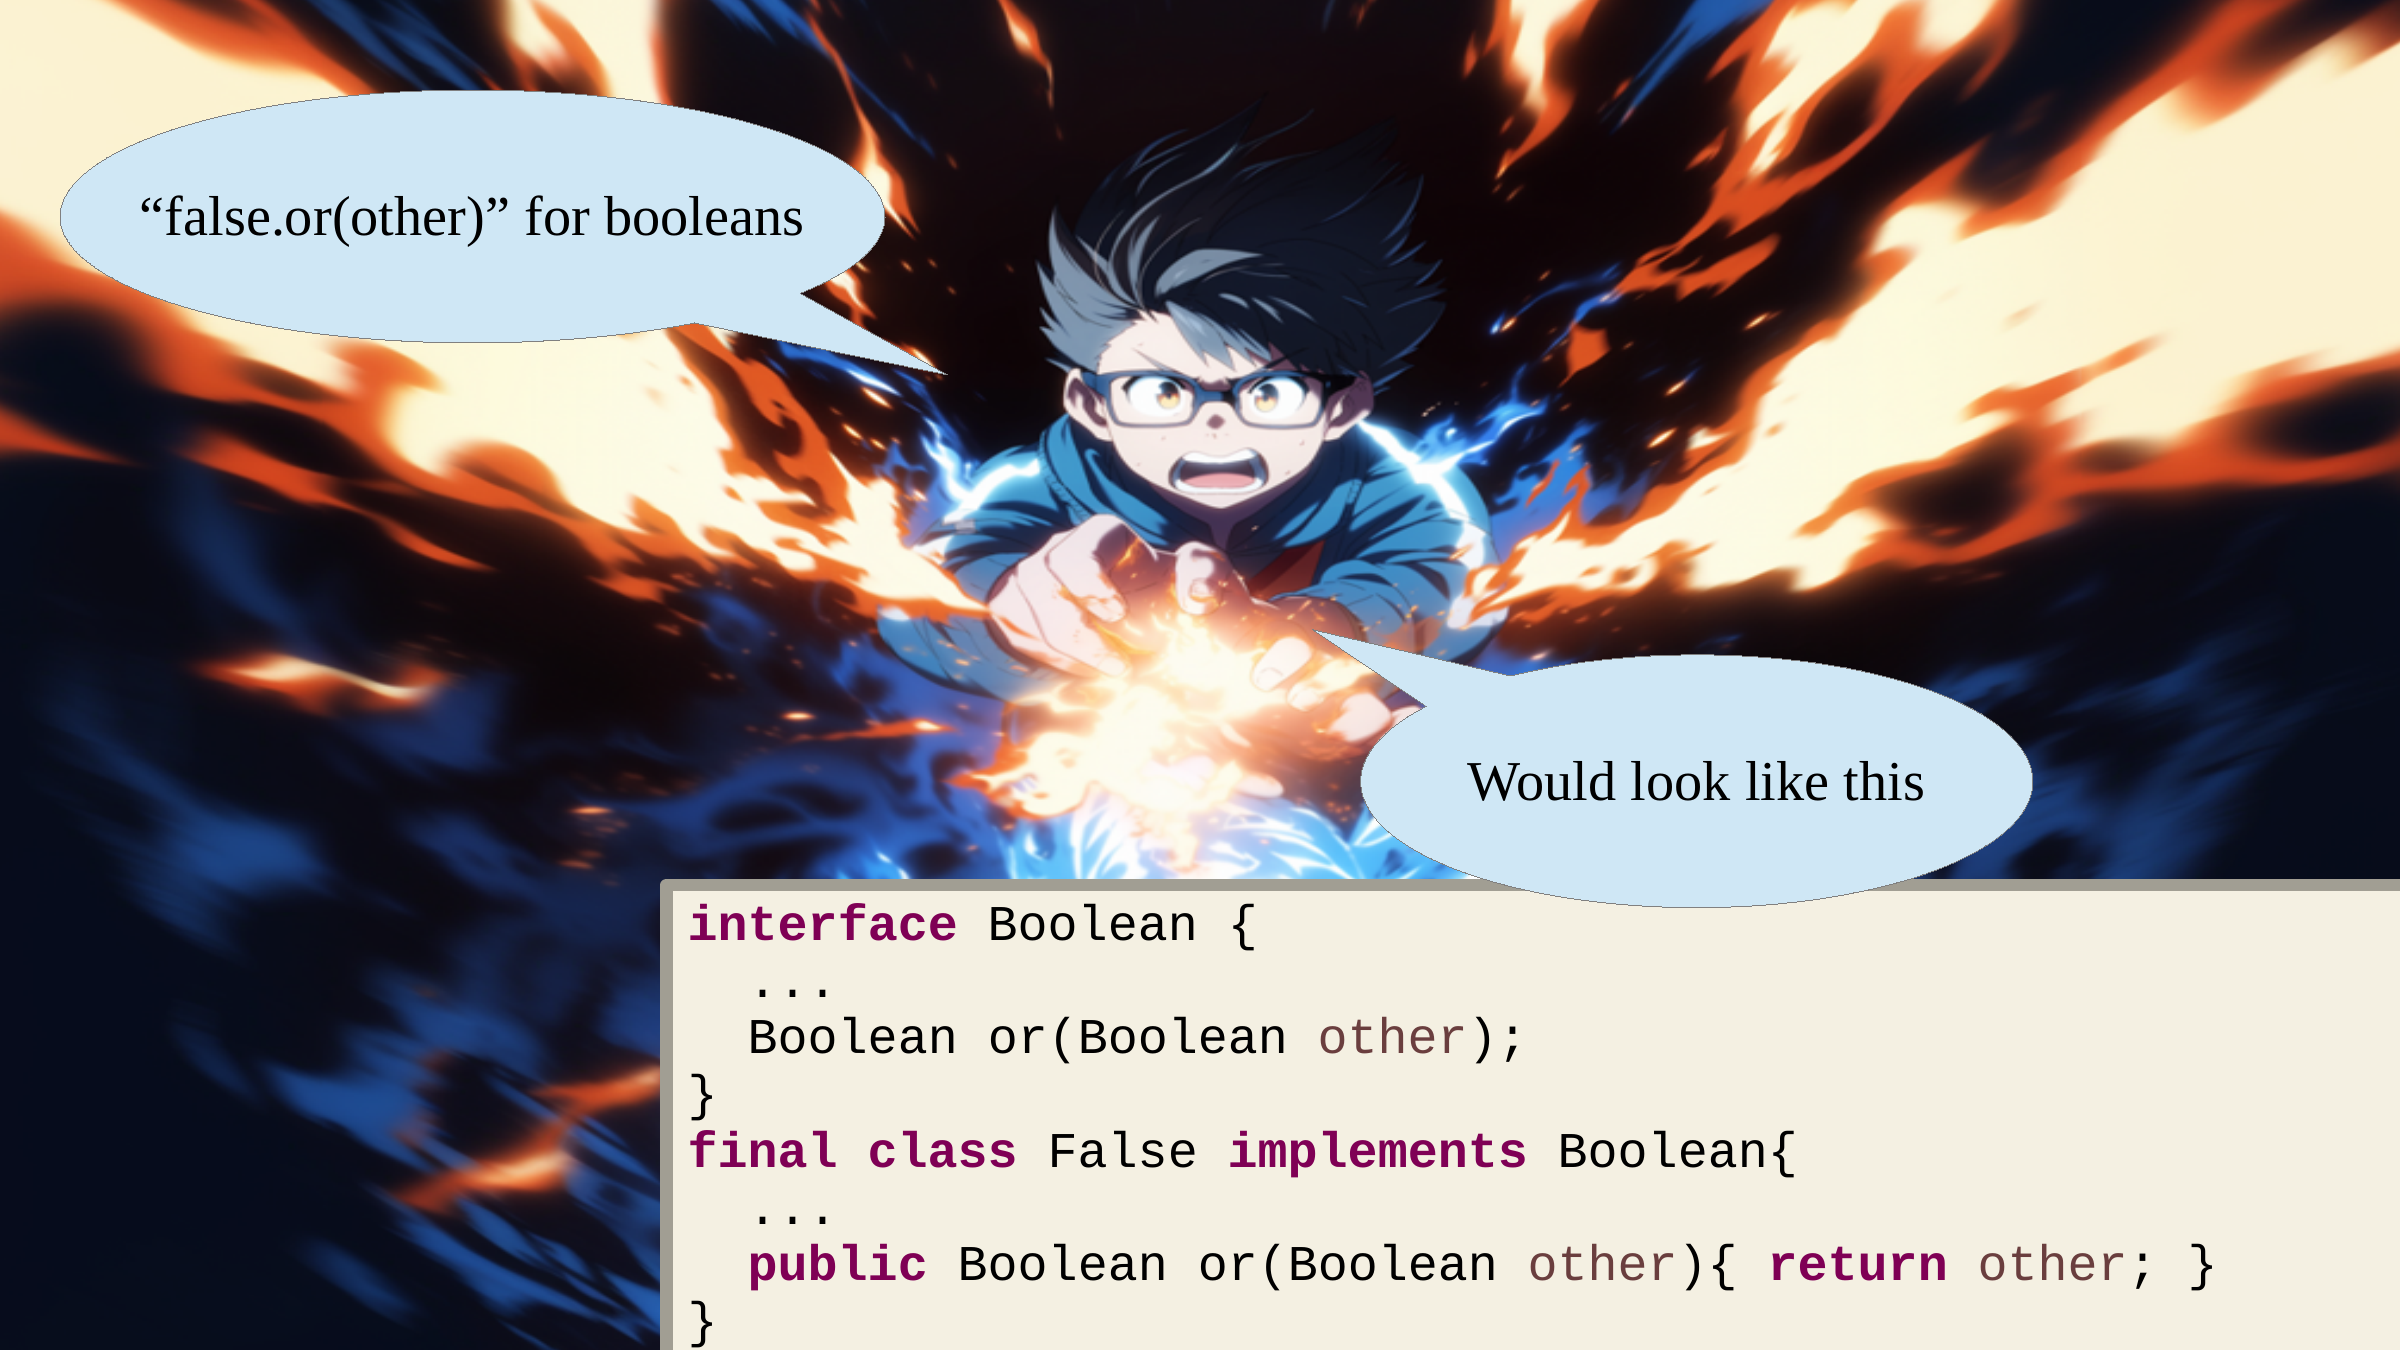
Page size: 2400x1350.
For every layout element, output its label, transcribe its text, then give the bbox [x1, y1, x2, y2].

picture [0, 0, 2400, 1350]
text_box “false.or(other)” for booleans [60, 90, 948, 375]
text_box Would look like this [1312, 629, 2033, 908]
text_box interface Boolean { ... Boolean or(Boolean other); } final class False implements Boolean{ ... public Boolean or(Boolean other){ return other; } } [666, 885, 2400, 1350]
